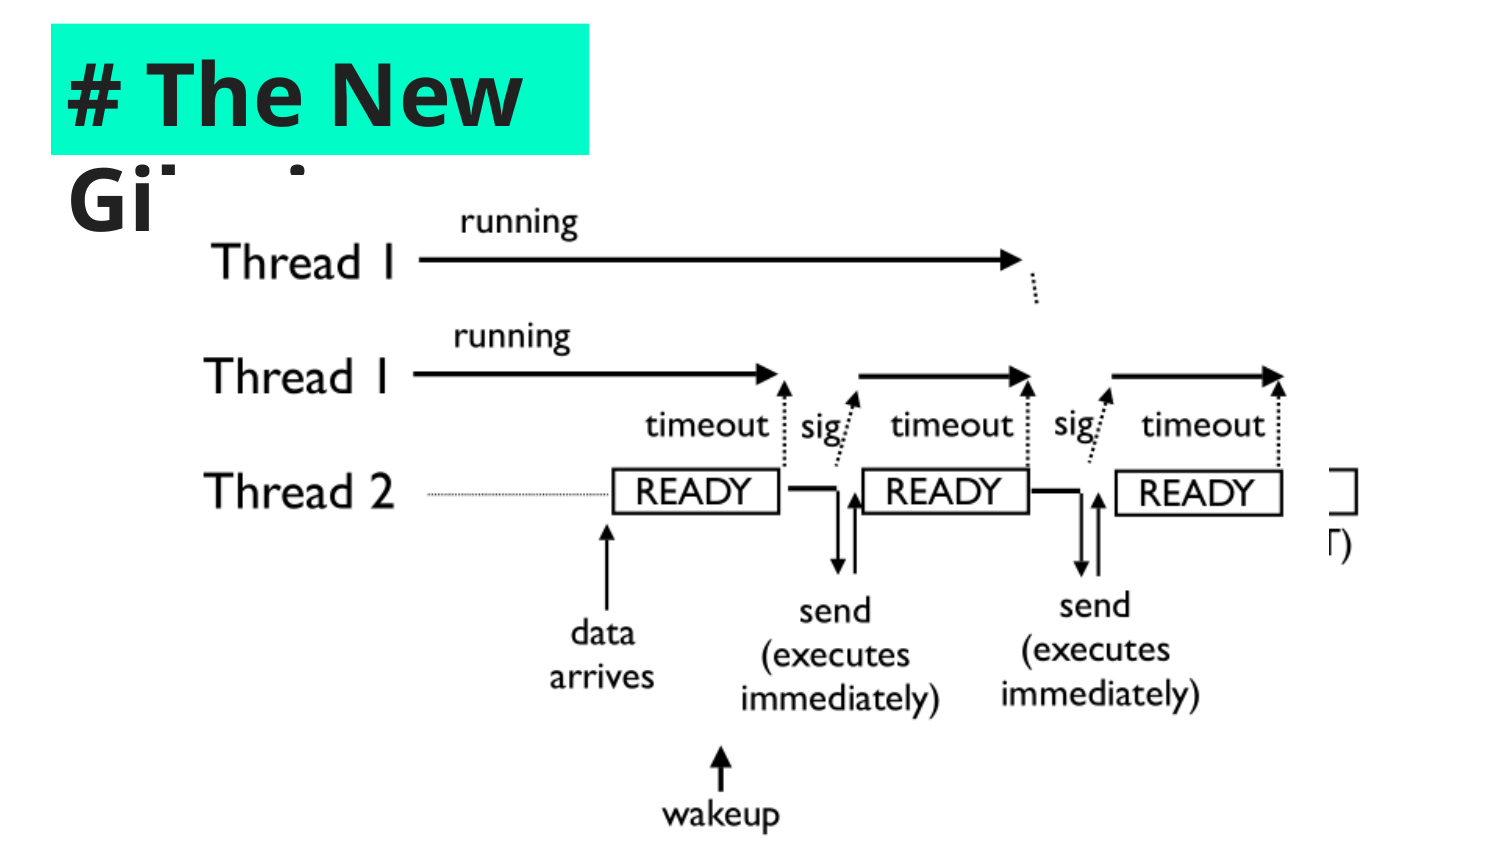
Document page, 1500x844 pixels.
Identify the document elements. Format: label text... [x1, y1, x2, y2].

title # The New Gil -- iv [51, 23, 590, 155]
picture [145, 175, 1399, 844]
